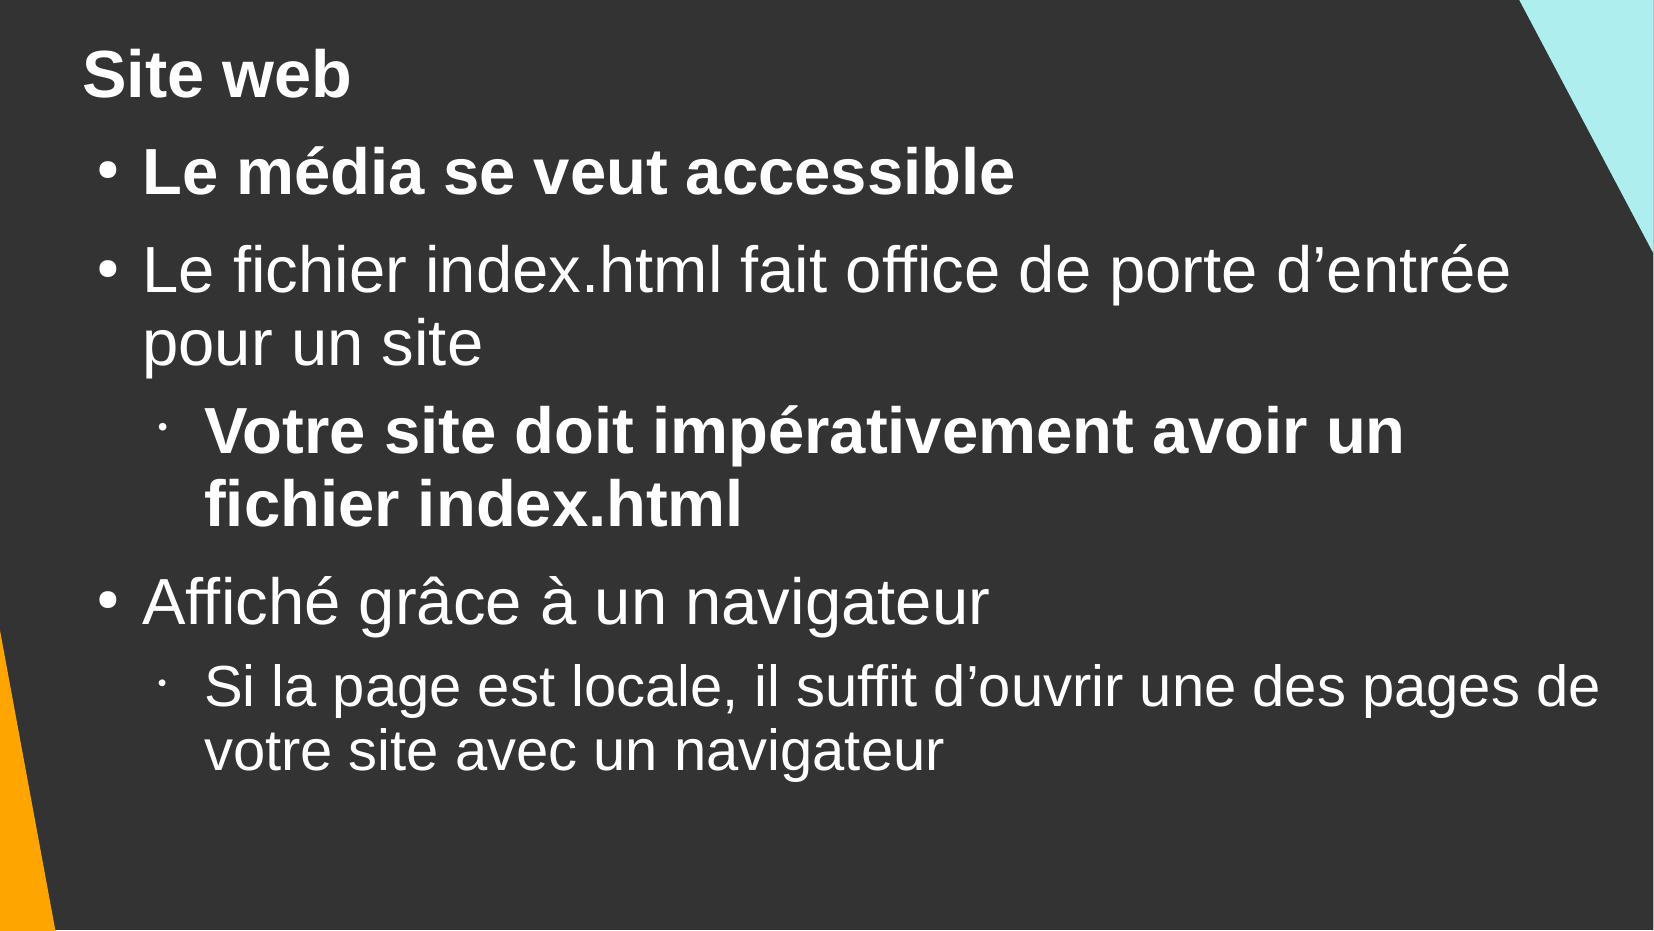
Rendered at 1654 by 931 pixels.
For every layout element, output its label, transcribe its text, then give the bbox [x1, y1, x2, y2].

title Site web [82, 37, 1571, 114]
text_box [0, 630, 56, 931]
list Le média se veut accessible Le fichier index.html fait office de porte d’entrée pour un site Votre site doit impérativement avoir un fichier index.html Affiché grâce à un navigateur Si la page est locale, il suffit d’ouvrir une des pages de votre site avec un navigateur [80, 135, 1605, 789]
text_box [1519, 0, 1654, 255]
